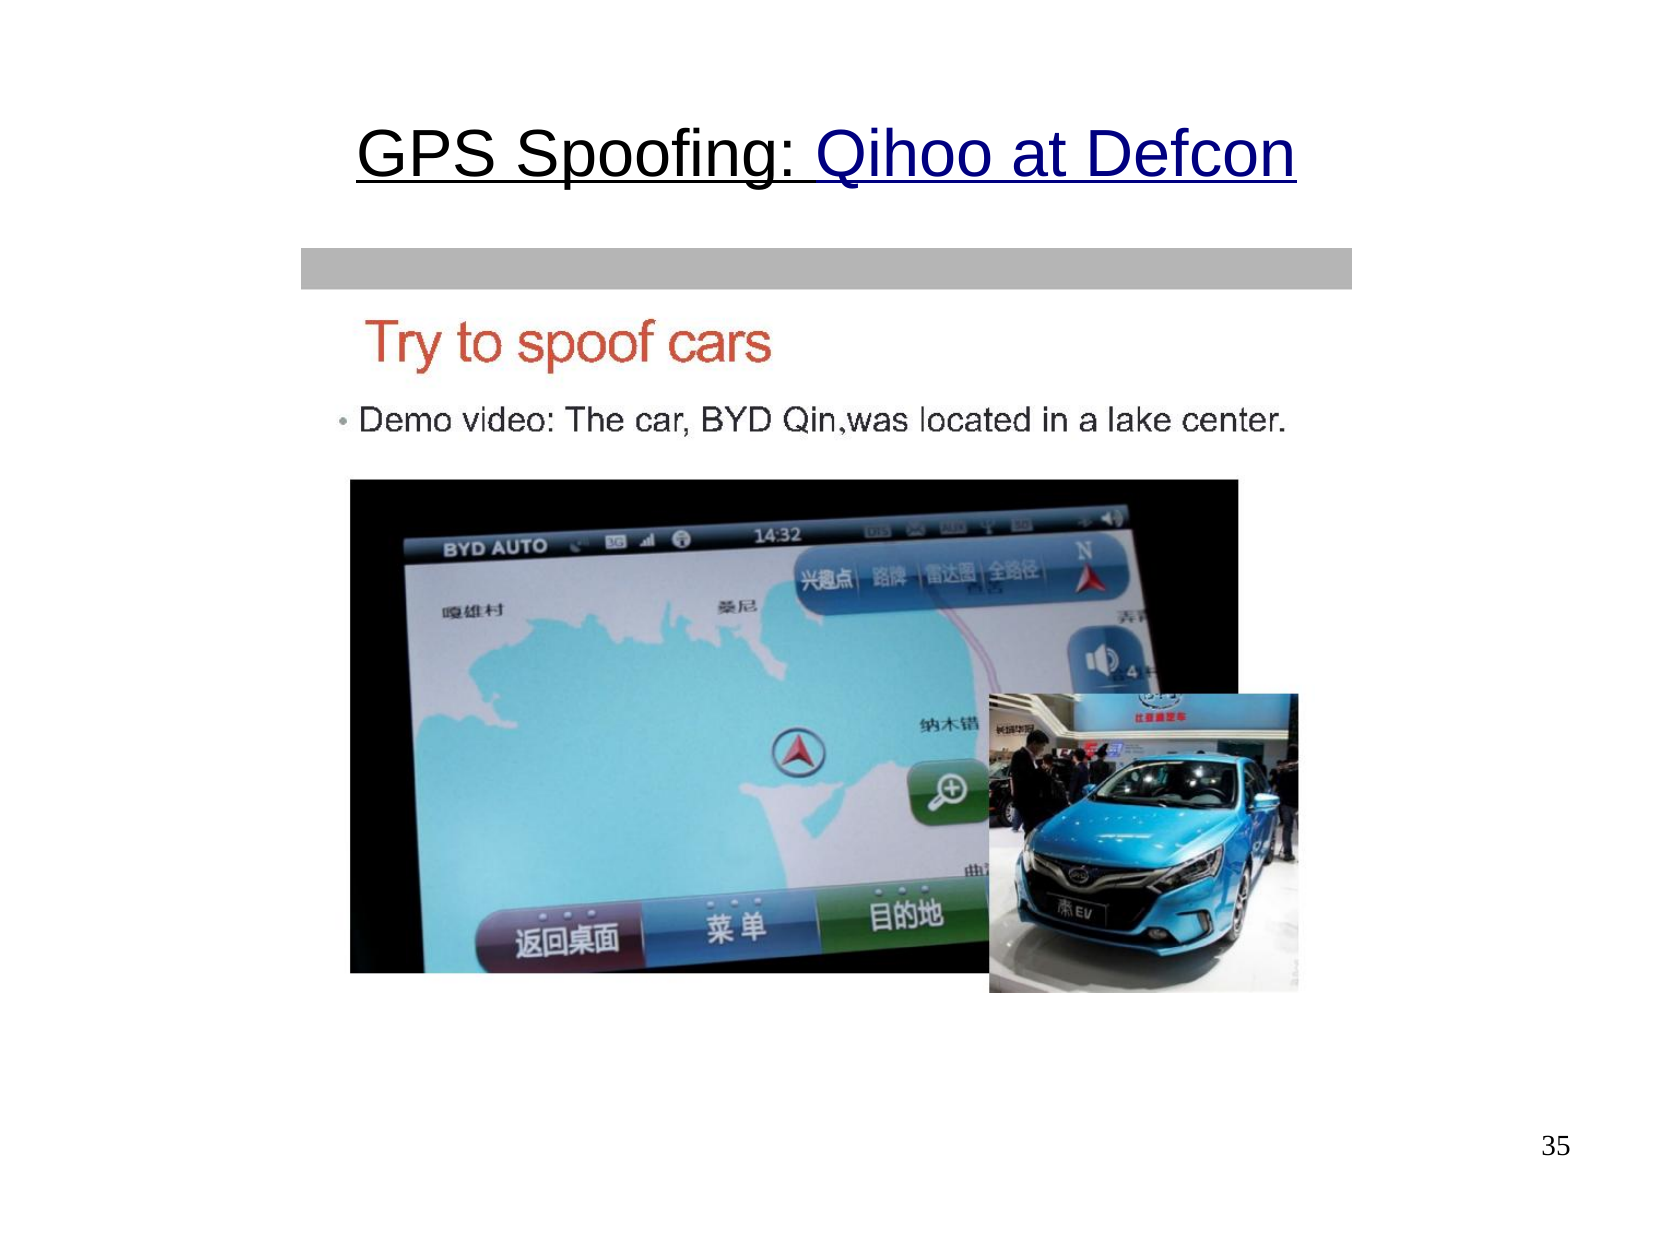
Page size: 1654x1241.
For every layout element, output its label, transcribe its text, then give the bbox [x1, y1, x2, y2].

title GPS Spoofing: Qihoo at Defcon [82, 49, 1571, 257]
picture [301, 257, 1352, 993]
